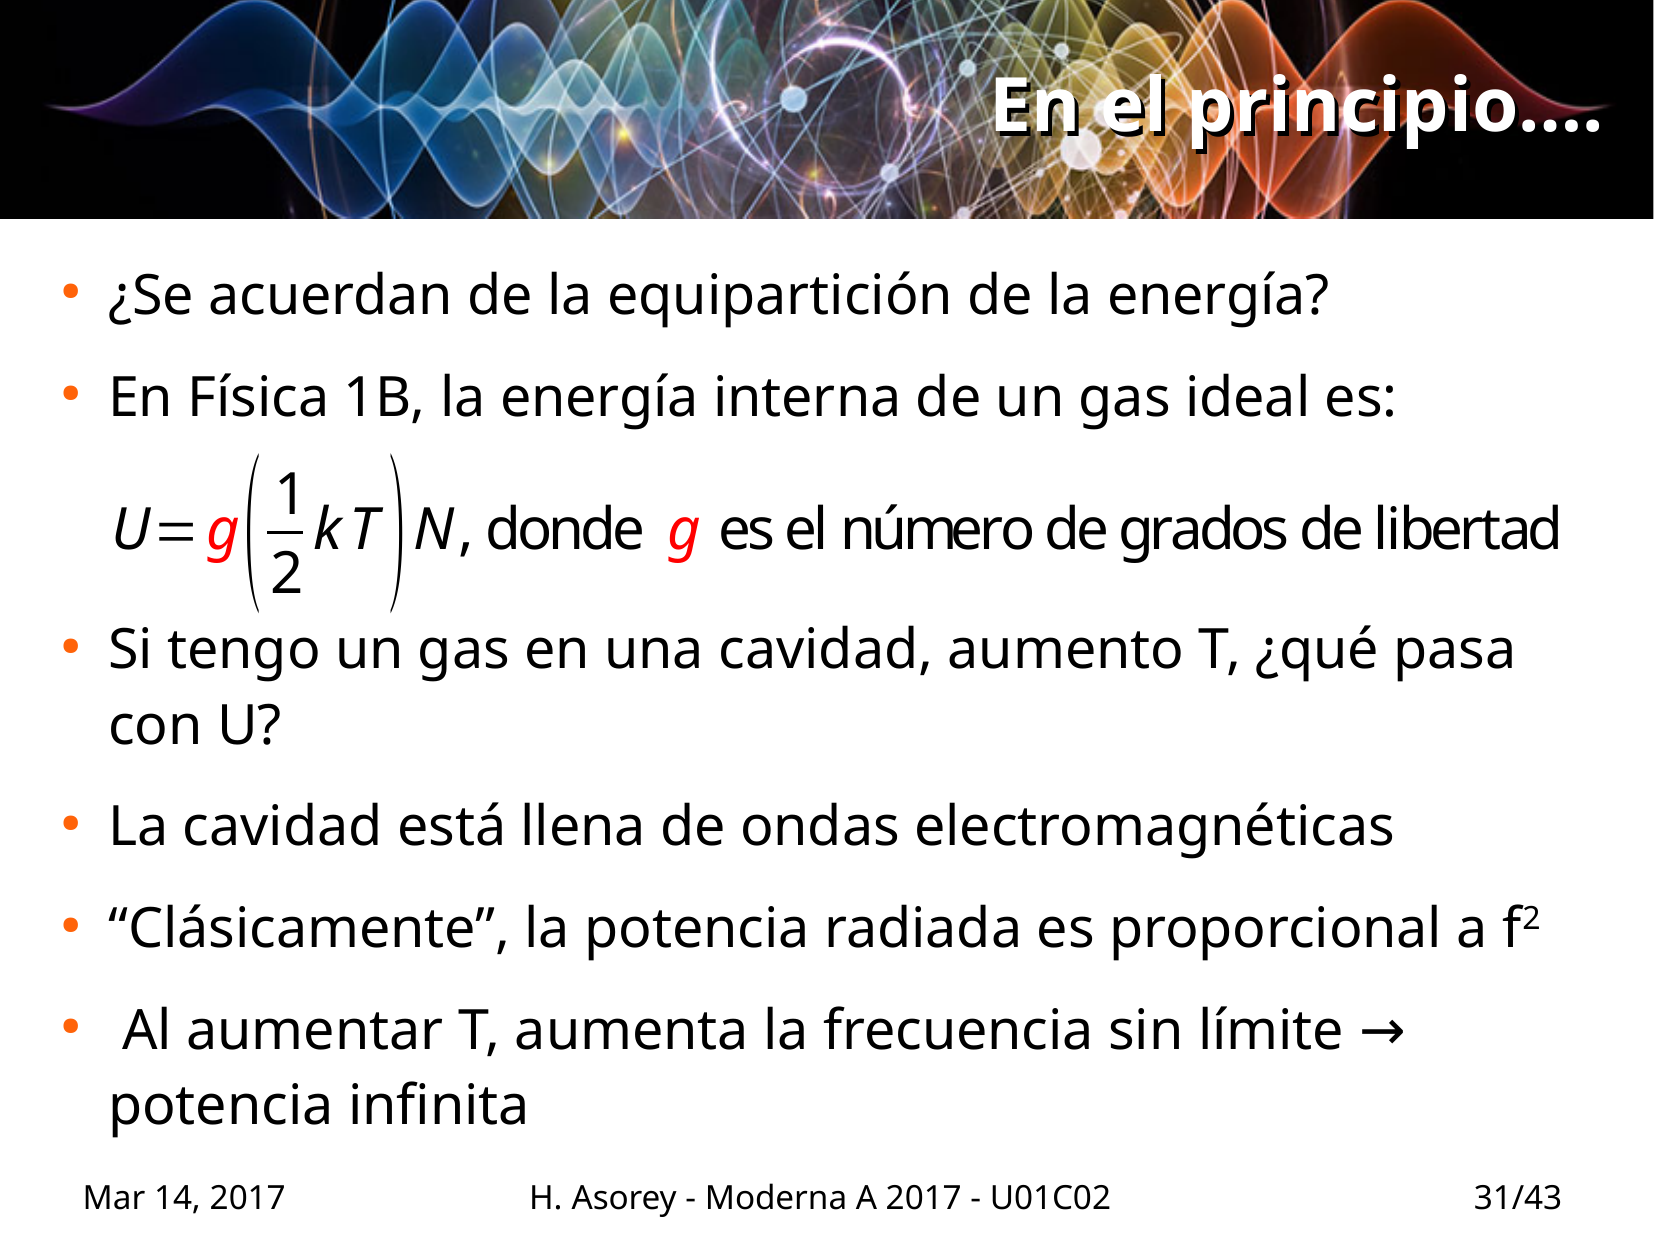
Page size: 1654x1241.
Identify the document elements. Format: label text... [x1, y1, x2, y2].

list ¿Se acuerdan de la equipartición de la energía? En Física 1B, la energía interna de un gas ideal es: Si tengo un gas en una cavidad, aumento T, ¿qué pasa con U? La cavidad está llena de ondas electromagnéticas “Clásicamente”, la potencia radiada es proporcional a f2 Al aumentar T, aumenta la frecuencia sin límite → potencia infinita [45, 255, 1606, 1156]
title En el principio…. [45, 15, 1606, 191]
picture [0, 0, 1654, 219]
chart [105, 450, 1564, 616]
